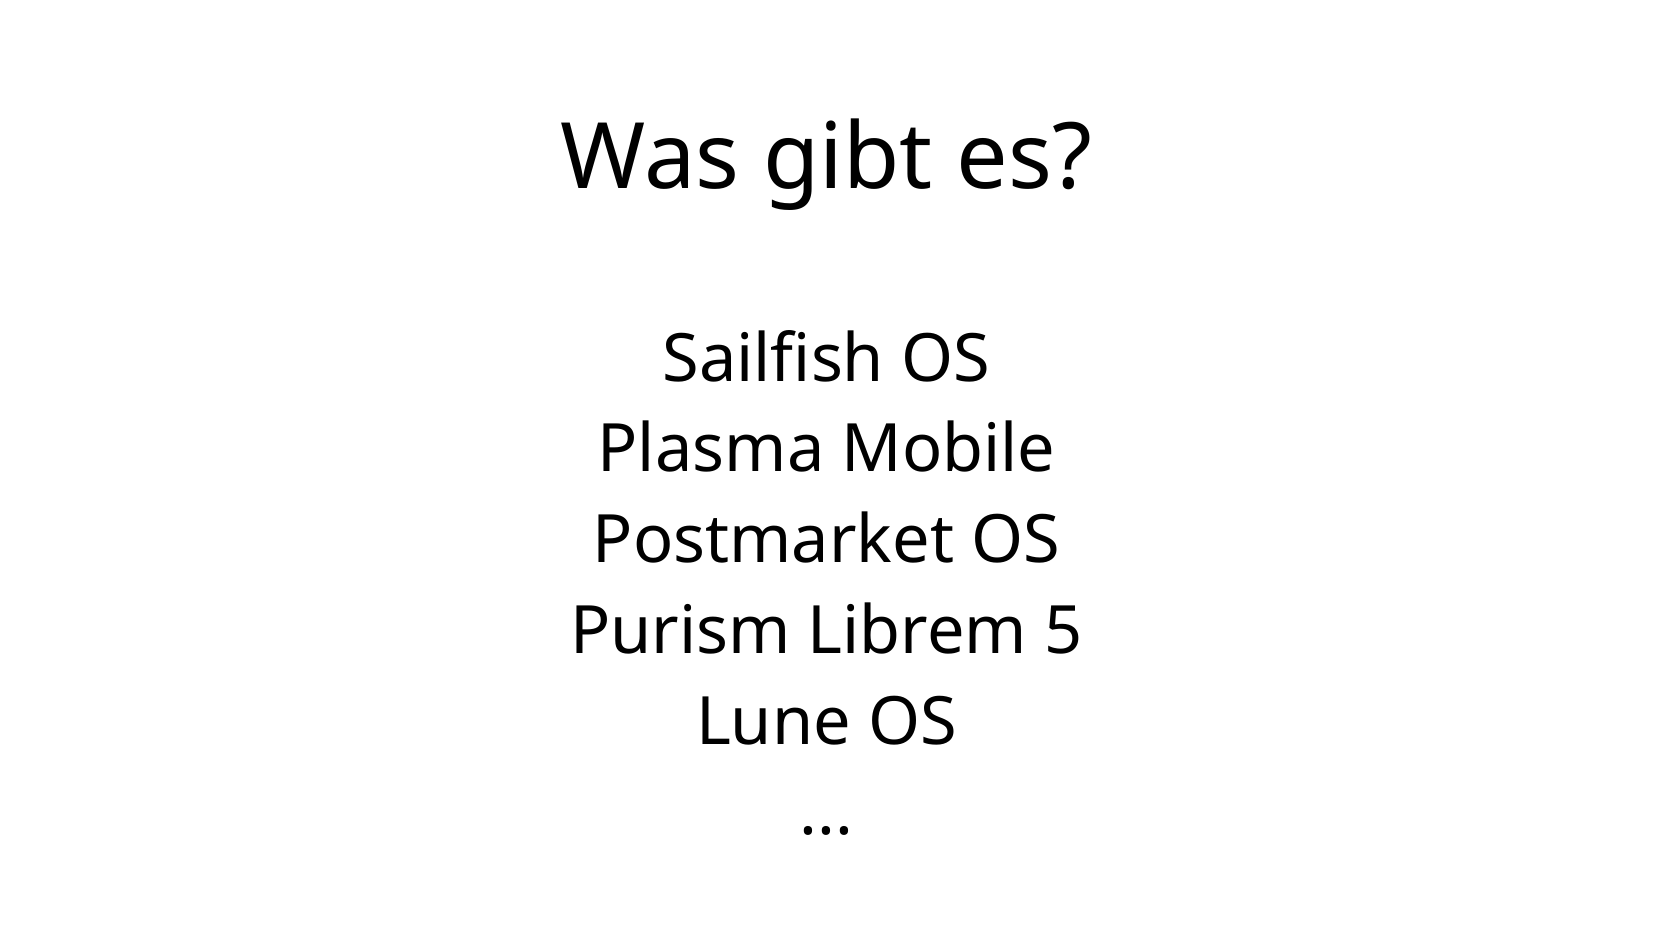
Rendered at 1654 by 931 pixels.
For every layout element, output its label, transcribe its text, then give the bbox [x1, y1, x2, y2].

title Was gibt es? [82, 49, 1571, 257]
subtitle Sailfish OS Plasma Mobile Postmarket OS Purism Librem 5 Lune OS ... [82, 290, 1571, 875]
